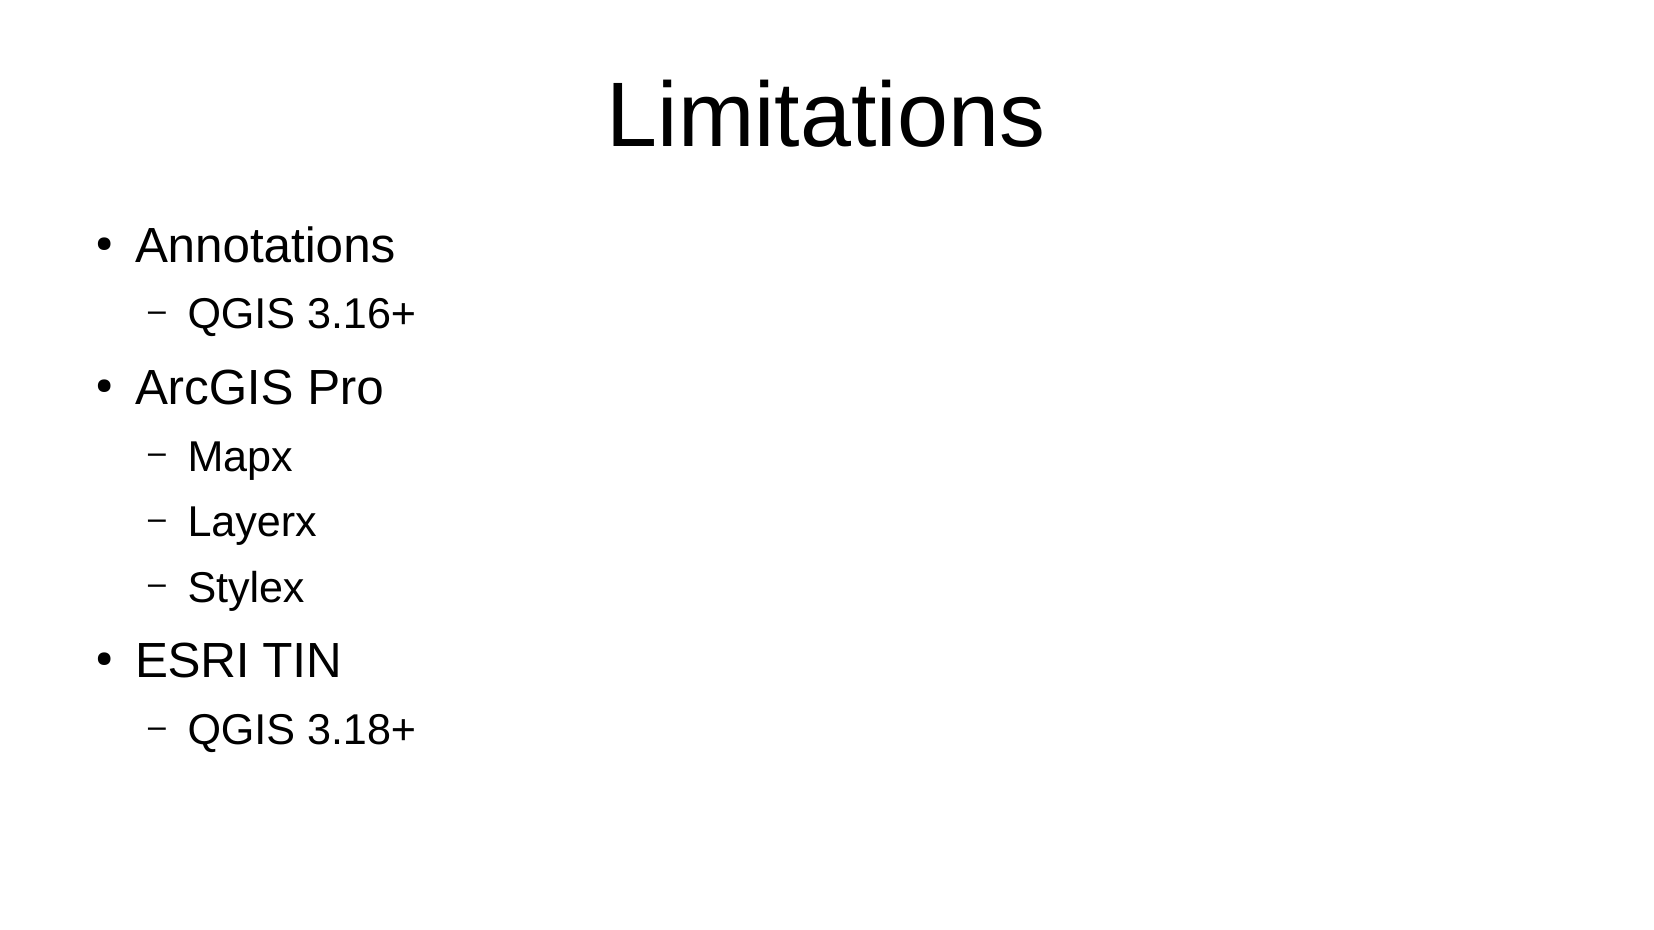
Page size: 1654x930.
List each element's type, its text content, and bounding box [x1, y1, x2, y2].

list Annotations QGIS 3.16+ ArcGIS Pro Mapx Layerx Stylex ESRI TIN QGIS 3.18+ [82, 217, 1571, 757]
title Limitations [82, 37, 1571, 193]
